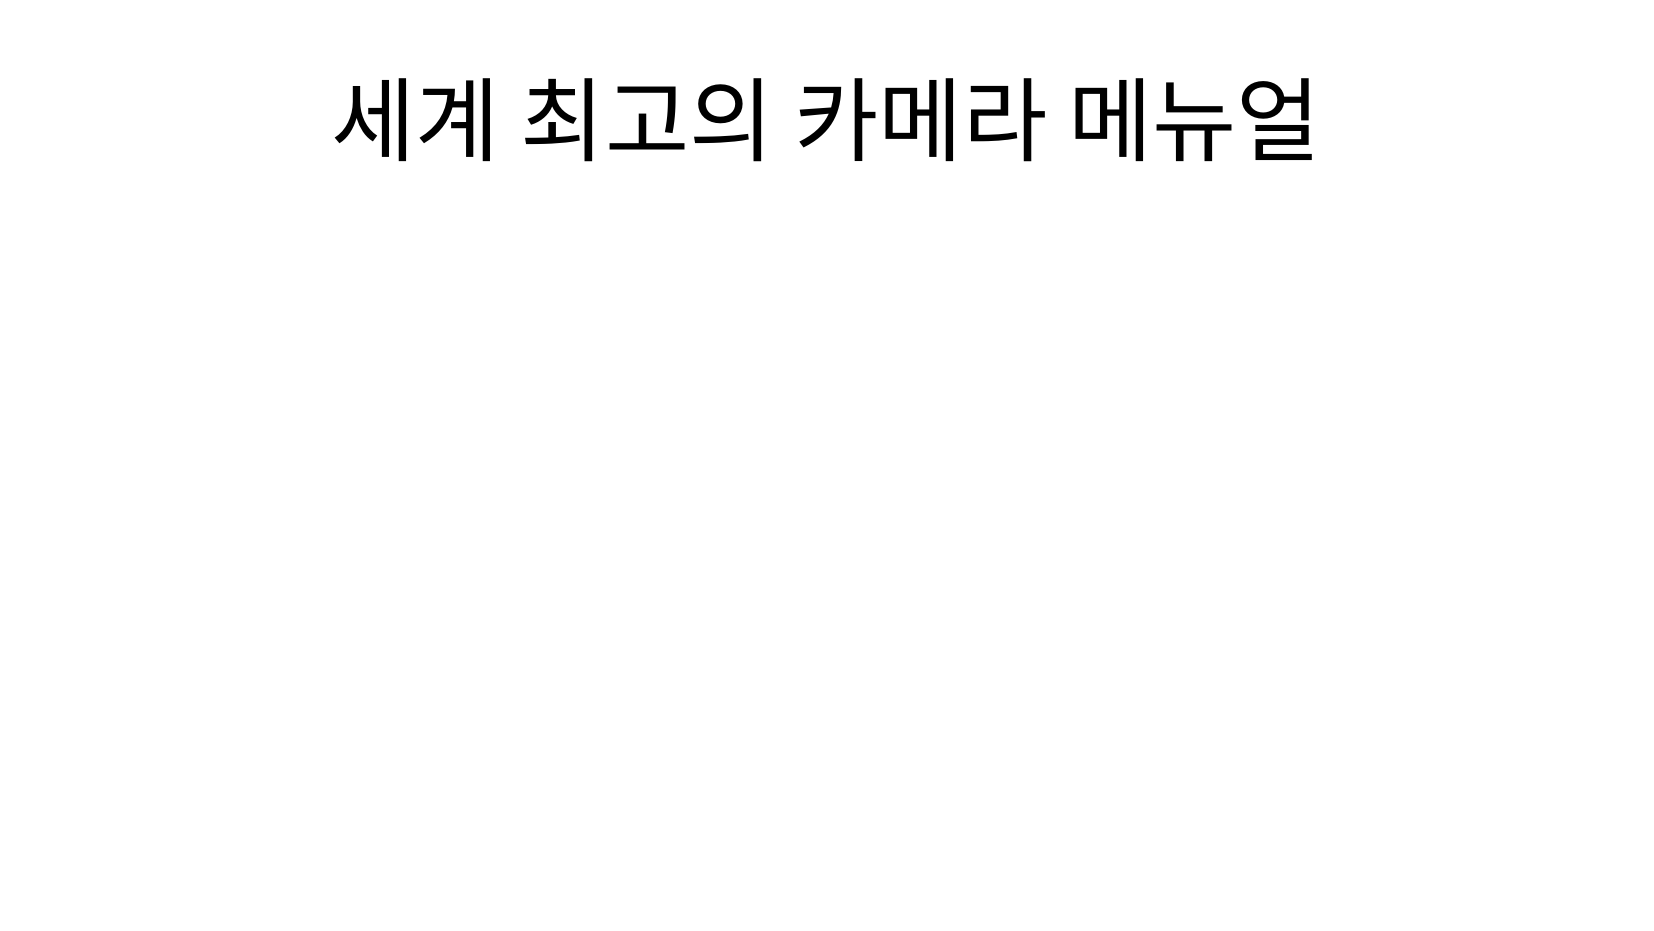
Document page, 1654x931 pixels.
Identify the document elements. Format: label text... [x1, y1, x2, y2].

title 세계 최고의 카메라 메뉴얼 [82, 37, 1571, 193]
